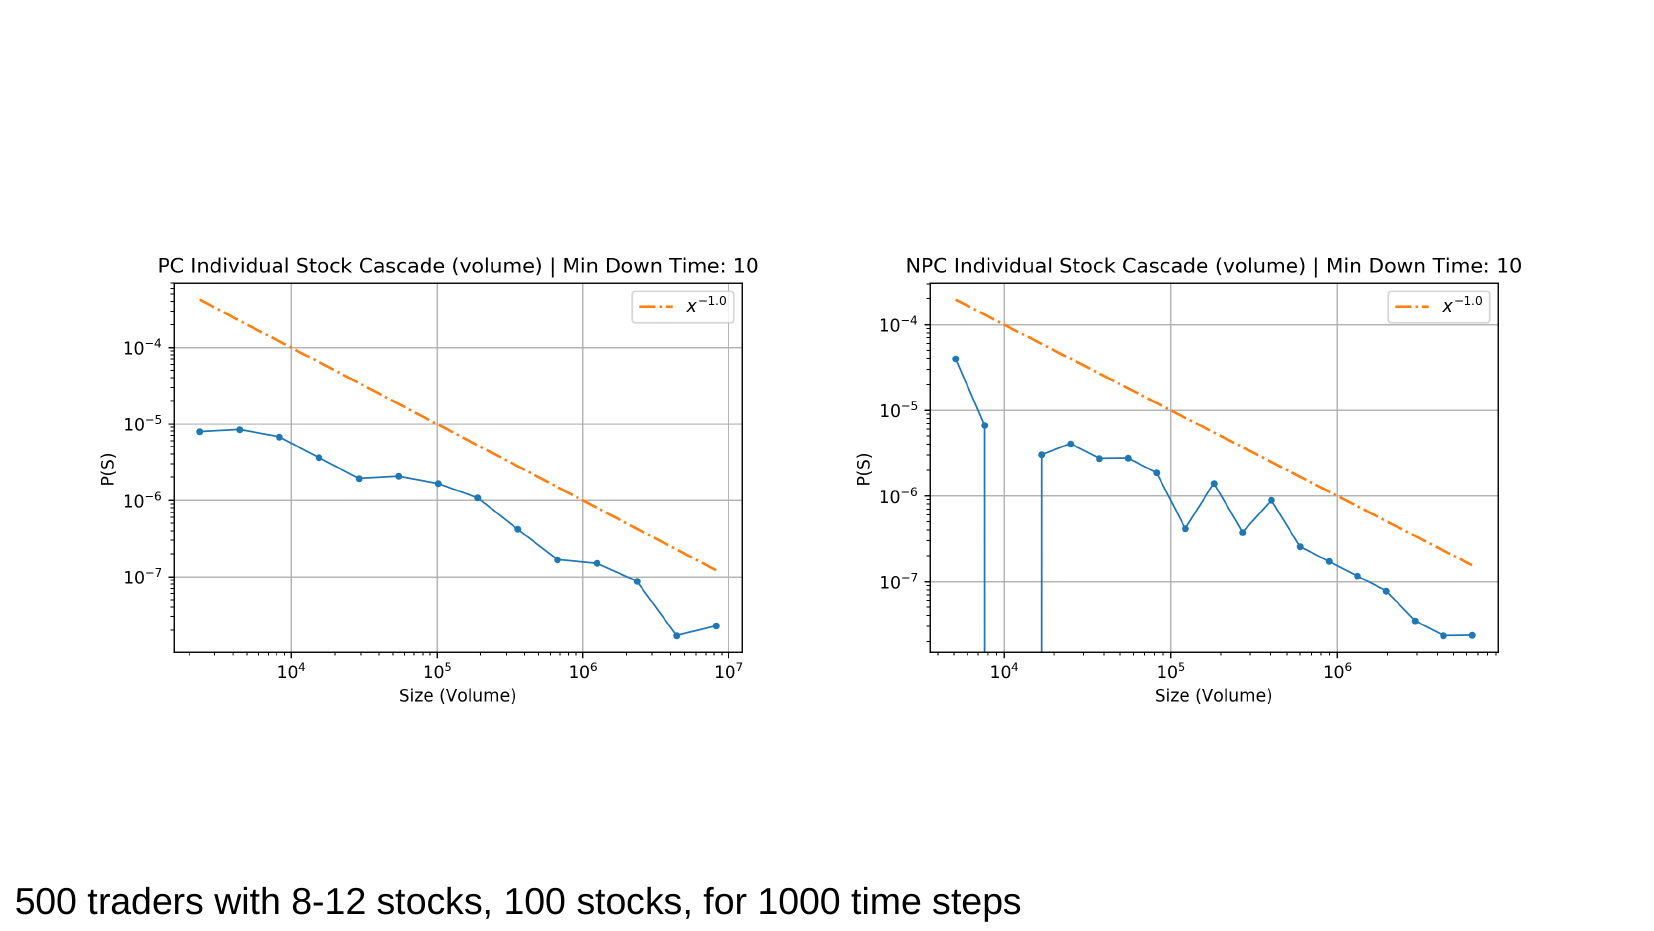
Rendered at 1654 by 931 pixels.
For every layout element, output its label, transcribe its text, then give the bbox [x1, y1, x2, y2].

text_box 500 traders with 8-12 stocks, 100 stocks, for 1000 time steps [0, 873, 1038, 931]
picture [838, 224, 1571, 713]
picture [82, 224, 815, 713]
